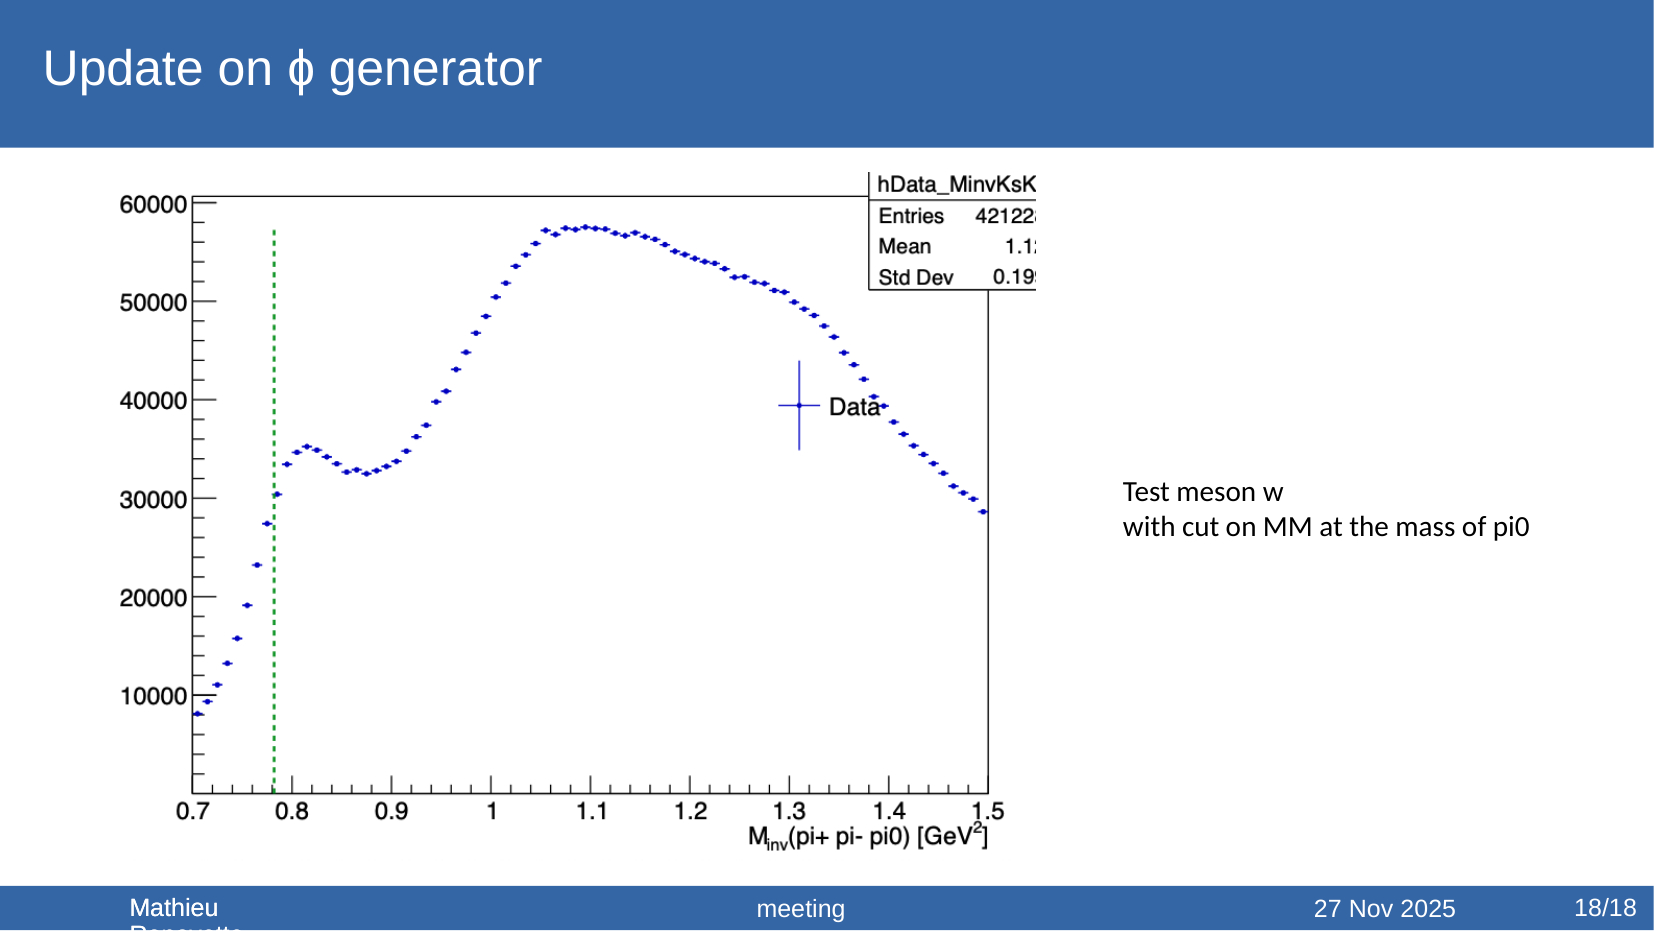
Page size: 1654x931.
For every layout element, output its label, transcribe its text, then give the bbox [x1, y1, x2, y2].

text_box meeting [734, 887, 953, 931]
text_box Mathieu Ronayette [114, 885, 355, 929]
text_box [0, 885, 131, 931]
text_box Update on ɸ generator [27, 32, 886, 106]
text_box 27 Nov 2025 [1299, 887, 1536, 931]
text_box [0, 0, 1654, 148]
picture [114, 172, 1036, 861]
text_box [226, 885, 1654, 931]
text_box Test meson w with cut on MM at the mass of pi0 [1107, 465, 1560, 551]
text_box 18/18 [1559, 885, 1654, 930]
